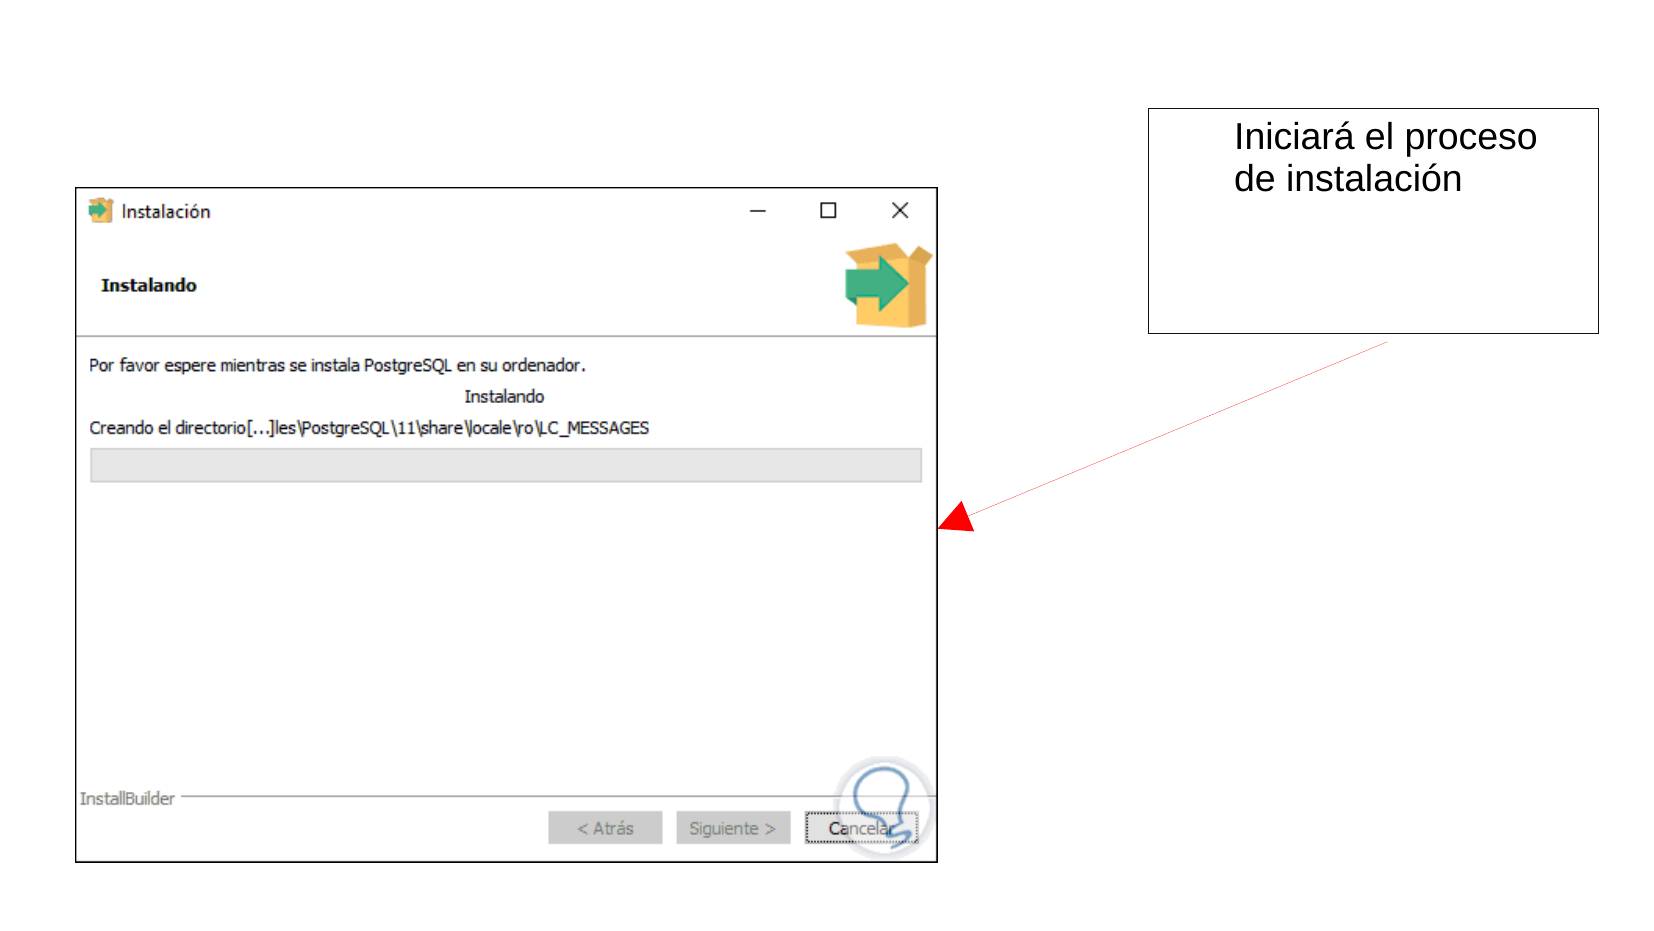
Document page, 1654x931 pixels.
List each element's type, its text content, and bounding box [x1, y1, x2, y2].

picture [75, 187, 938, 863]
text_box Iniciará el proceso de instalación [1148, 108, 1599, 334]
